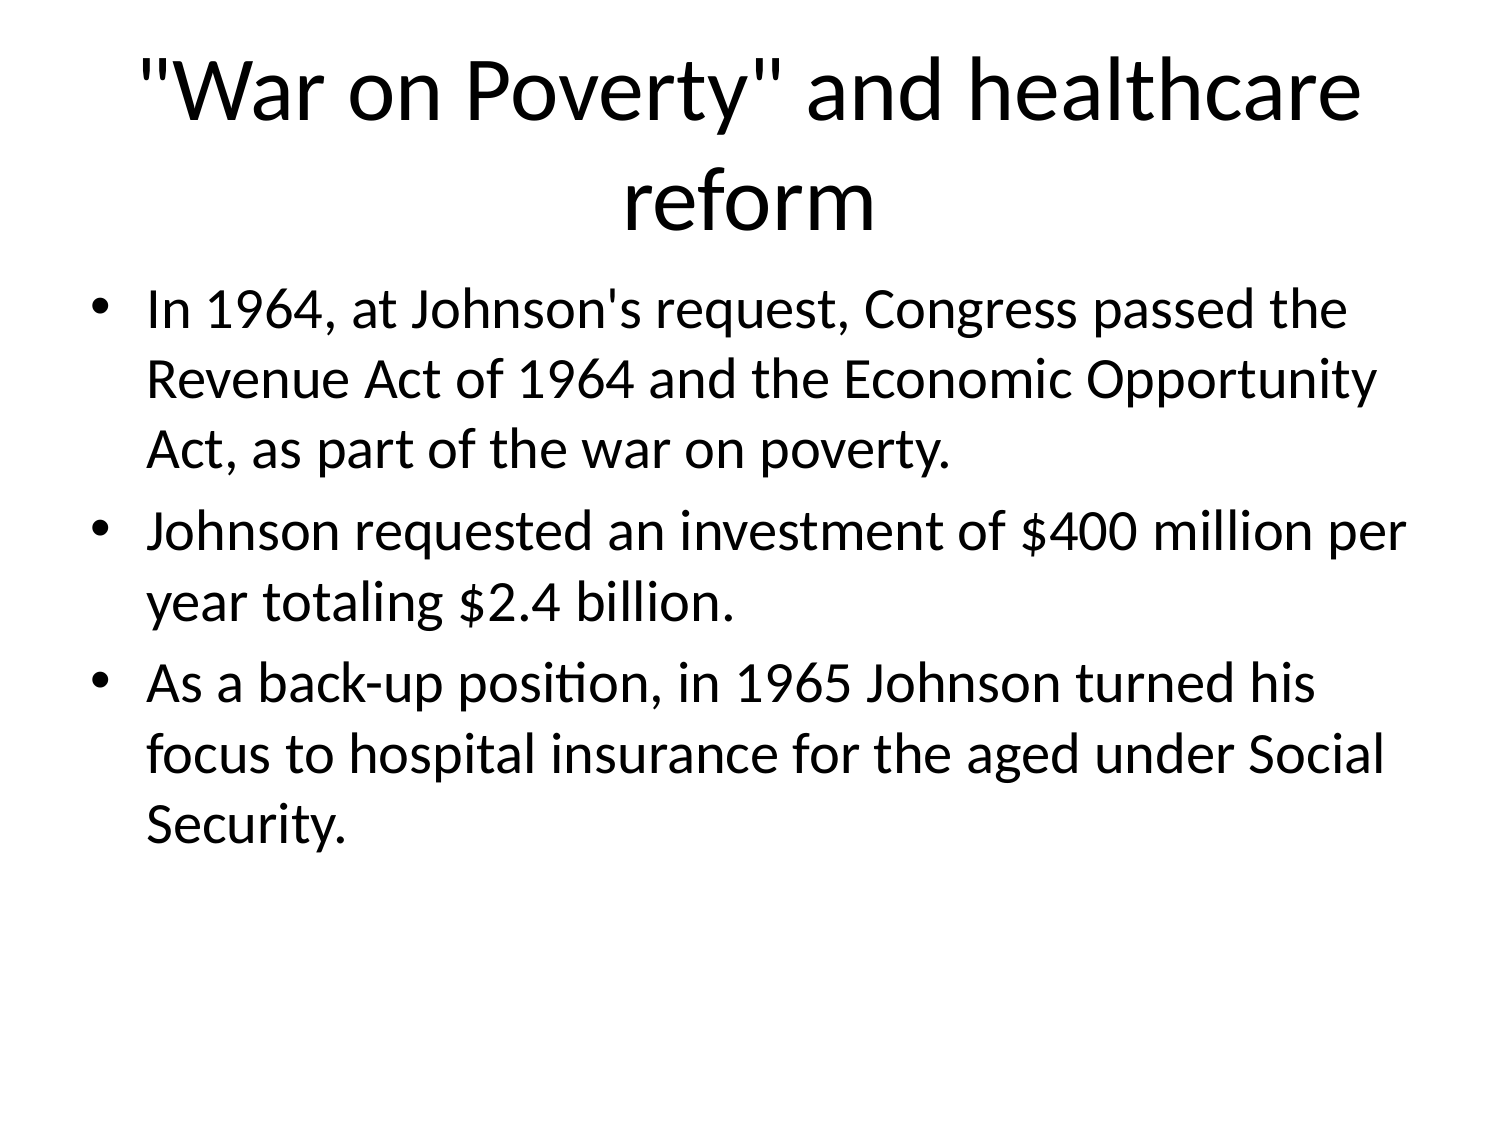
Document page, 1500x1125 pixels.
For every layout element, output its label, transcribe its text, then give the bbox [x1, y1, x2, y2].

list In 1964, at Johnson's request, Congress passed the Revenue Act of 1964 and the Economic Opportunity Act, as part of the war on poverty. Johnson requested an investment of $400 million per year totaling $2.4 billion. As a back-up position, in 1965 Johnson turned his focus to hospital insurance for the aged under Social Security. [75, 262, 1425, 1005]
title "War on Poverty" and healthcare reform [75, 45, 1425, 233]
